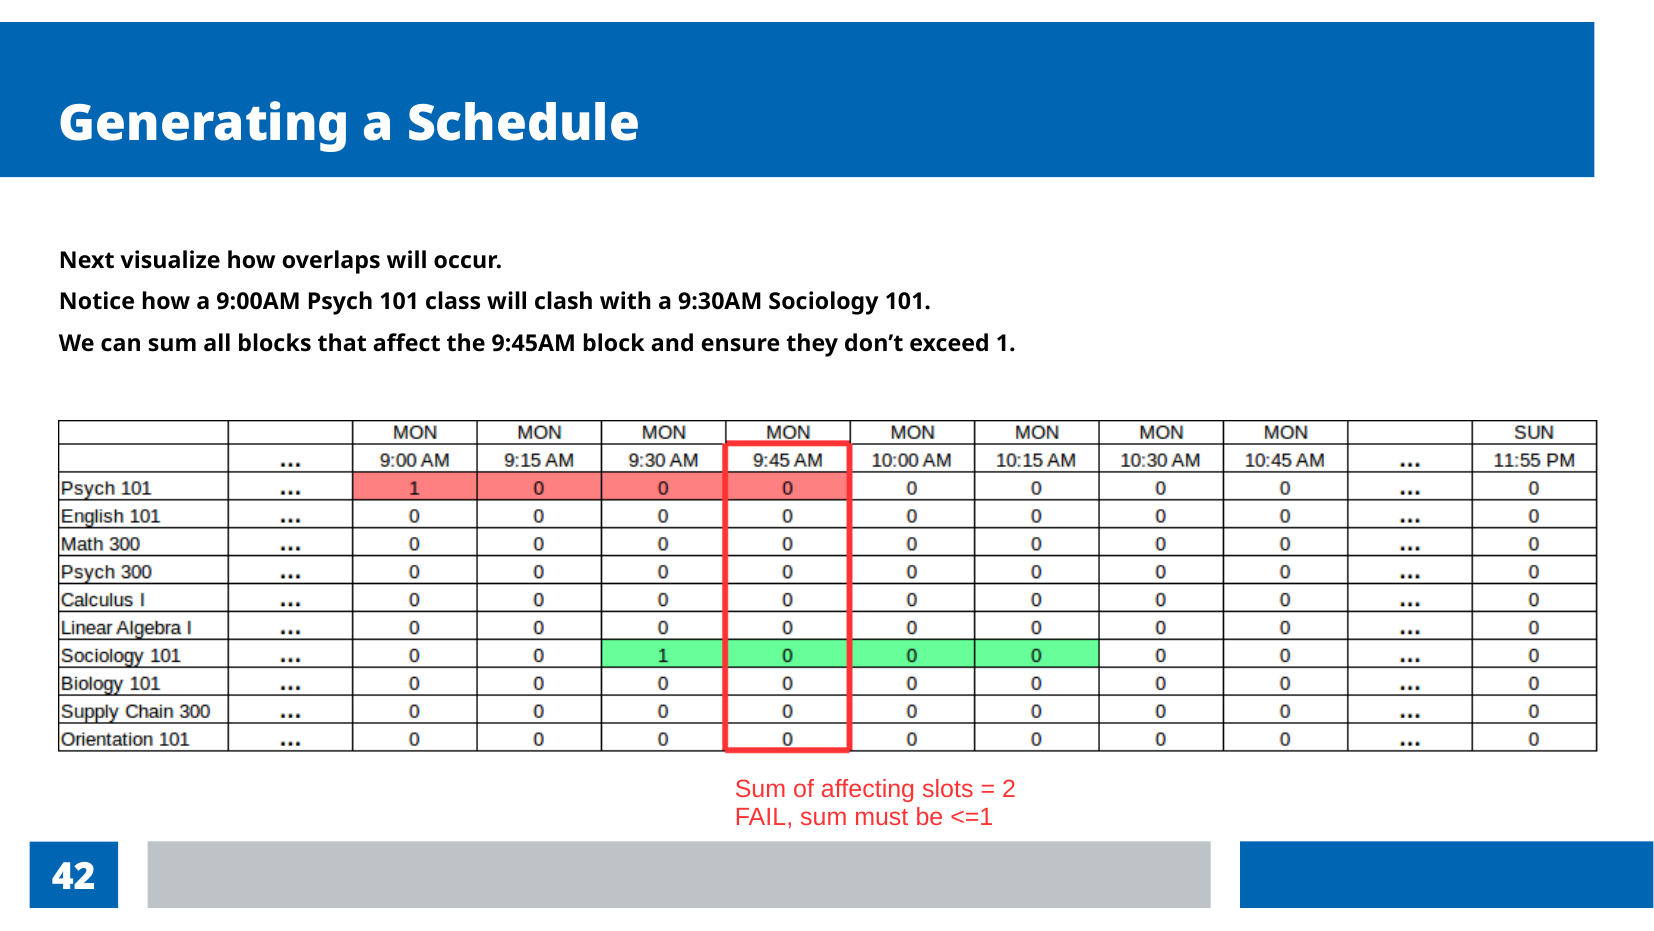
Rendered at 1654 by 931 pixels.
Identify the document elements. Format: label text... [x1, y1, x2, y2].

picture [58, 420, 1602, 768]
title Generating a Schedule [59, 44, 1595, 156]
text_box Sum of affecting slots = 2 FAIL, sum must be <=1 [720, 768, 1141, 842]
list Next visualize how overlaps will occur. Notice how a 9:00AM Psych 101 class will clash with a 9:30AM Sociology 101. We can sum all blocks that affect the 9:45AM block and ensure they don’t exceed 1. [59, 243, 1565, 361]
